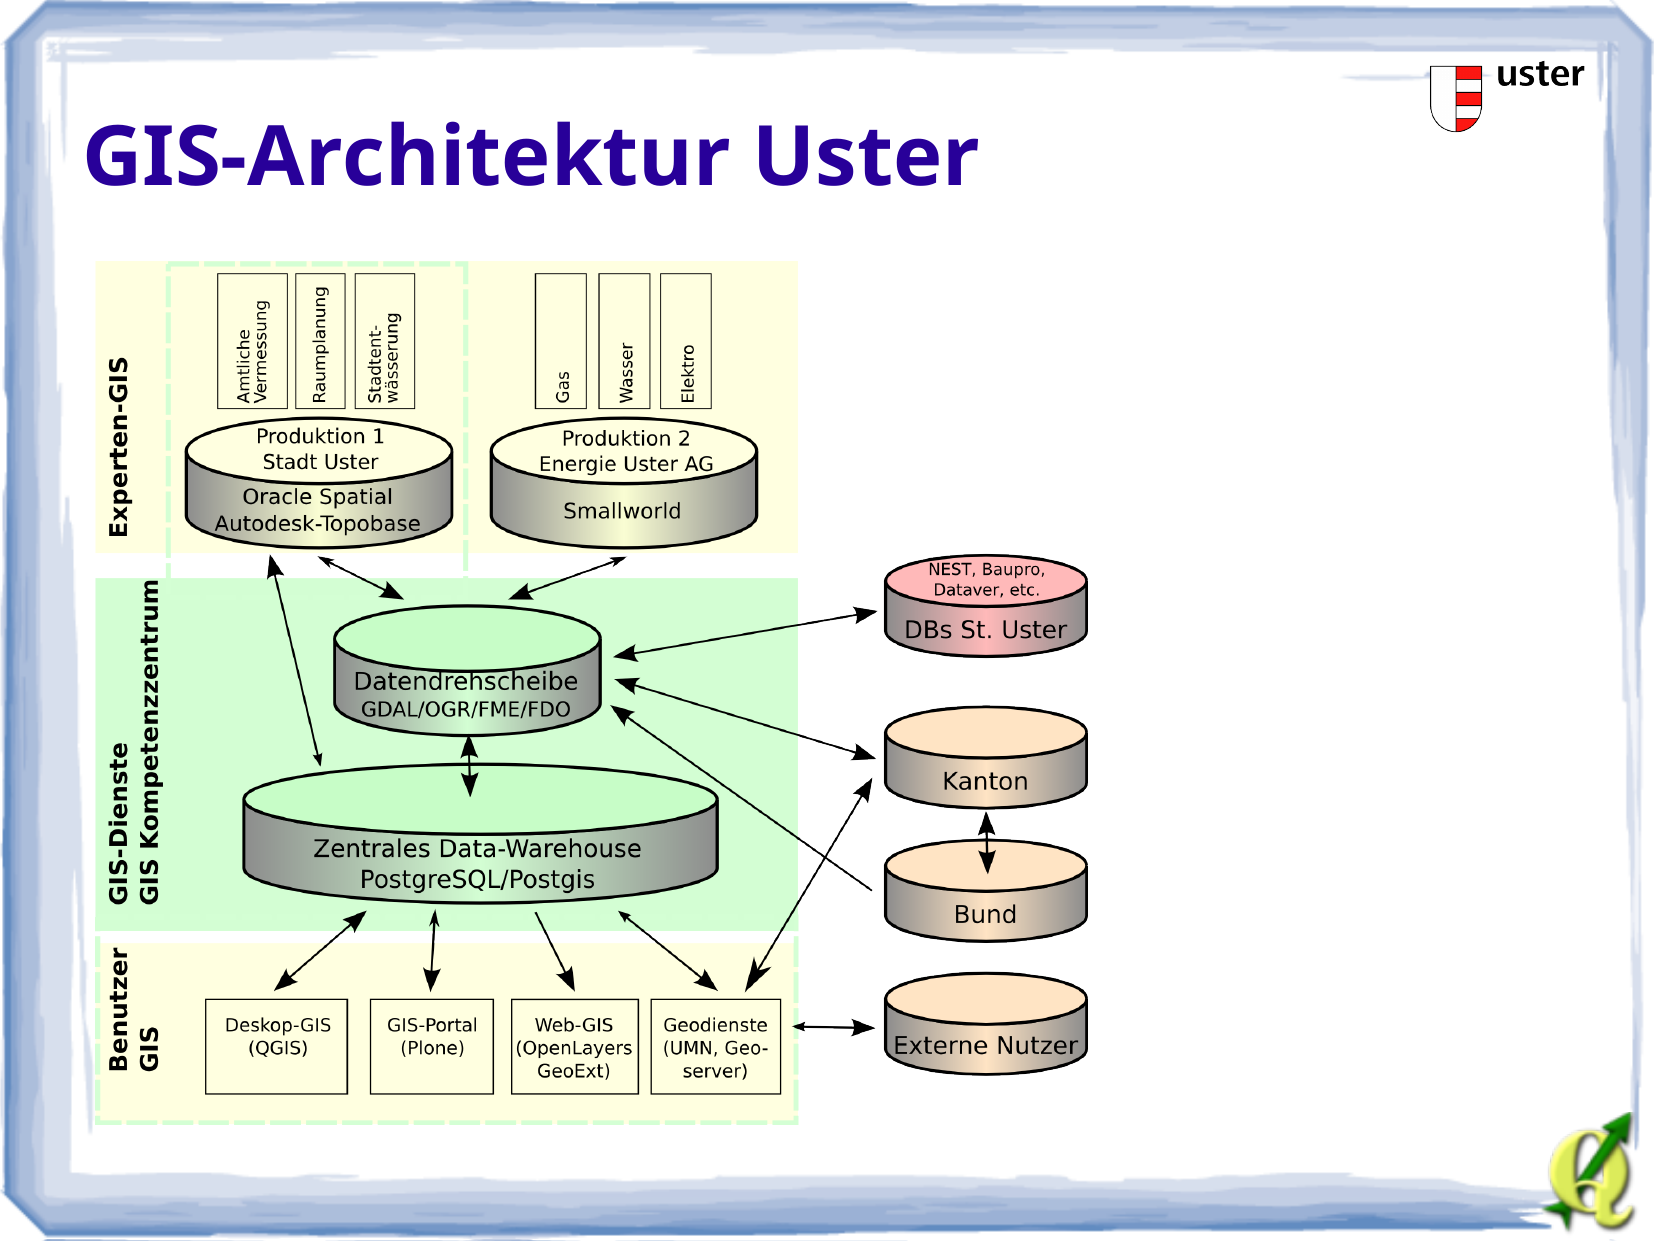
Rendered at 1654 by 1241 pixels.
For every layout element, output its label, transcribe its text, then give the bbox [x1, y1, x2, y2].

picture [0, 0, 1654, 1241]
title GIS-Architektur Uster [82, 56, 1571, 250]
